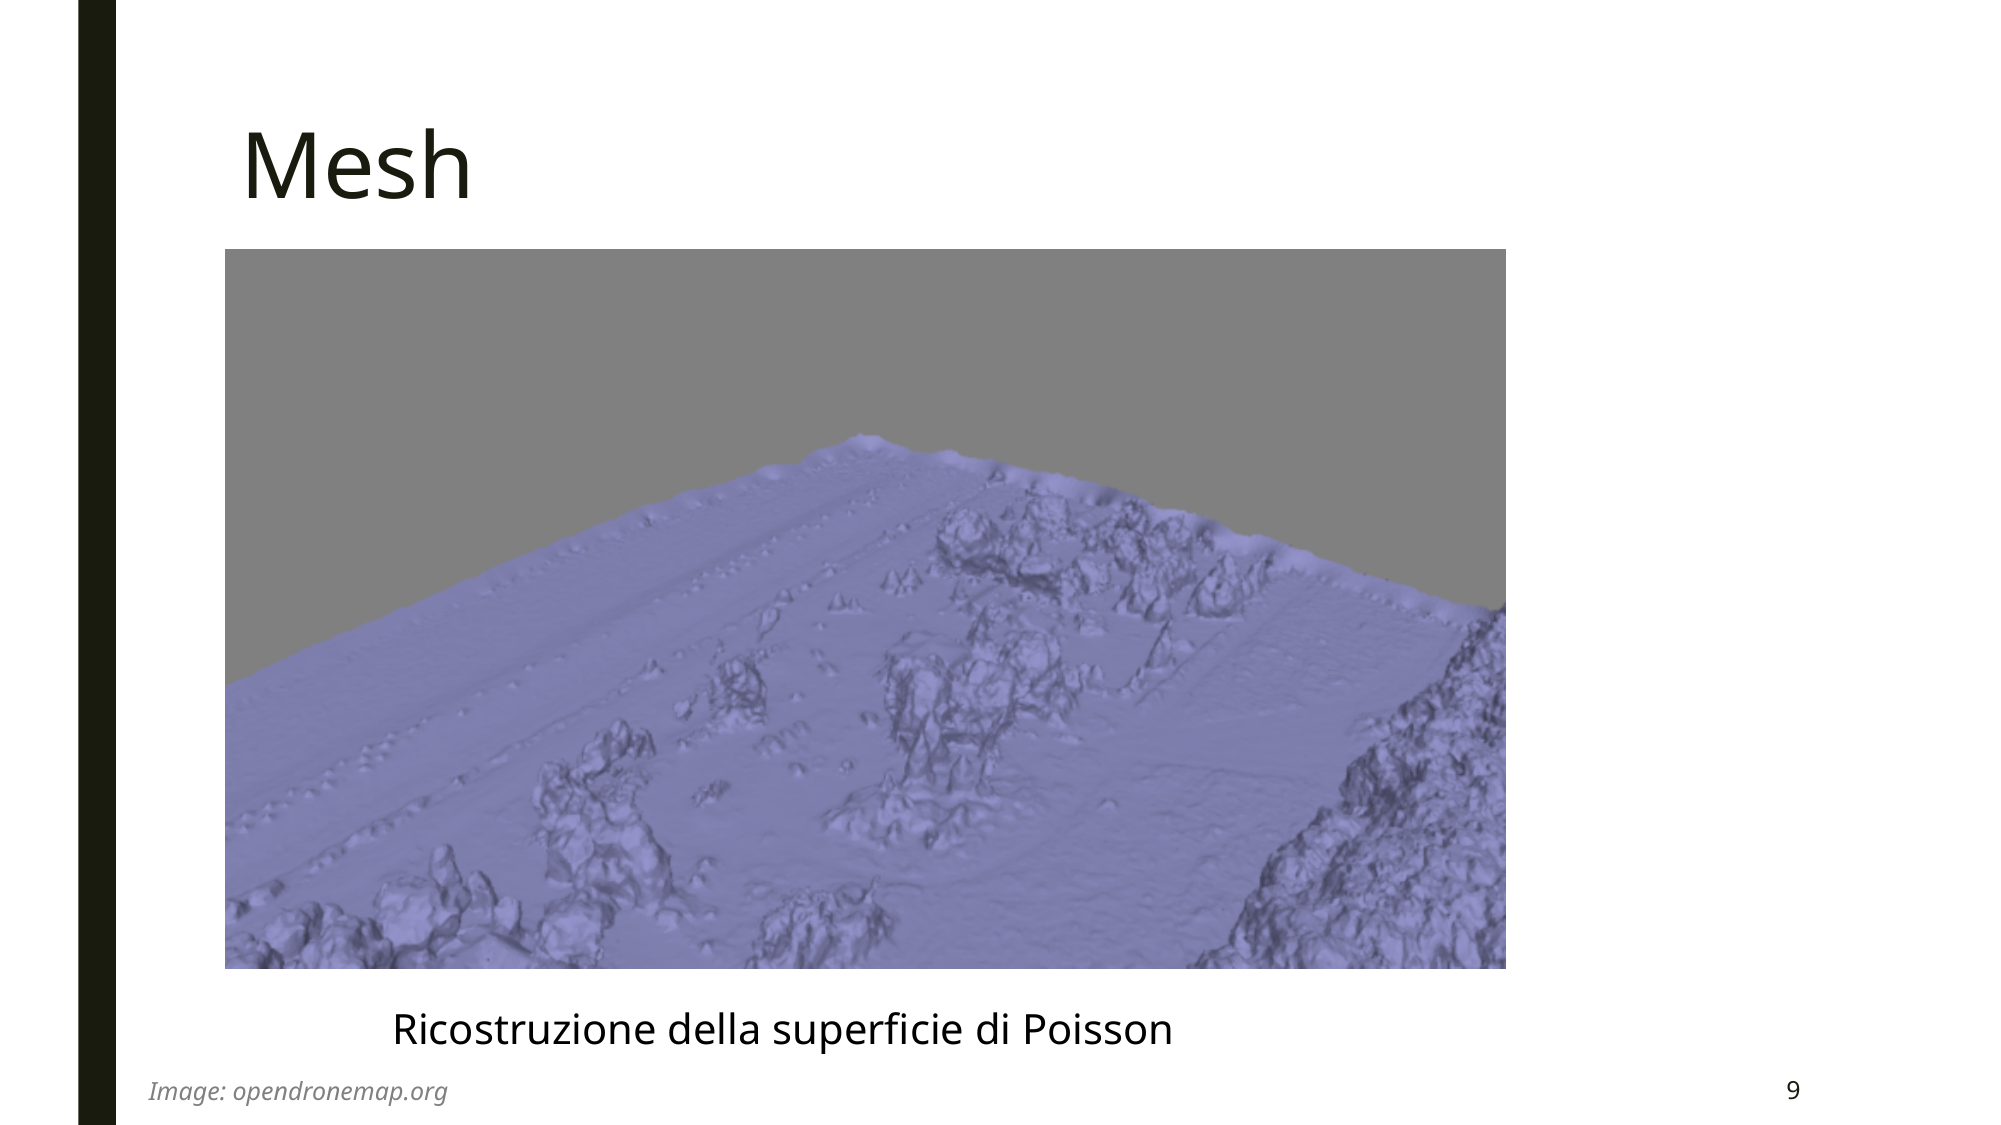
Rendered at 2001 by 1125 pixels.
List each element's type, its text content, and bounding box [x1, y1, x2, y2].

picture [225, 249, 1506, 969]
title Mesh [225, 112, 1800, 357]
slide_number <number> [1553, 1058, 1816, 1125]
text_box Image: opendronemap.org [134, 1068, 377, 1113]
text_box Ricostruzione della superficie di Poisson [377, 992, 1388, 1120]
